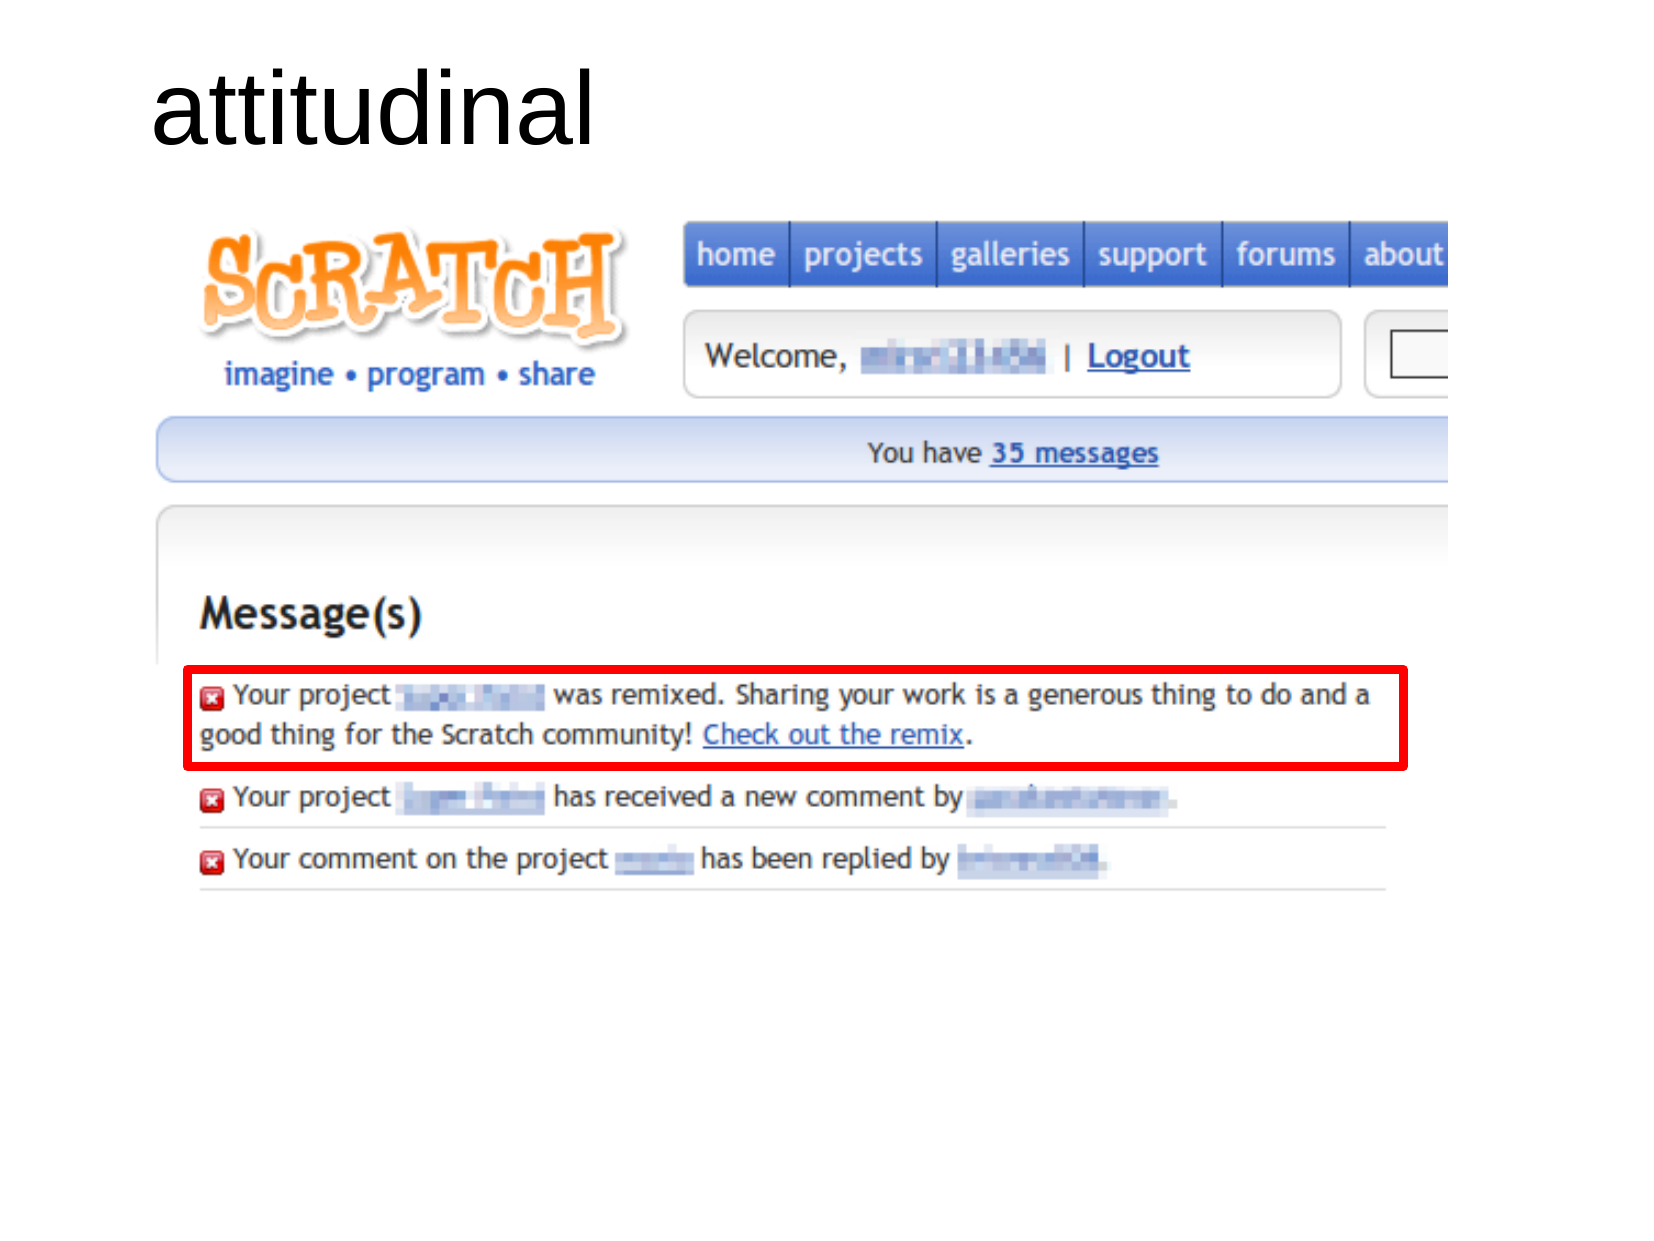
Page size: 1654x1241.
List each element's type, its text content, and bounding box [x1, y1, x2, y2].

picture [150, 215, 1448, 901]
text_box attitudinal [135, 44, 1516, 176]
